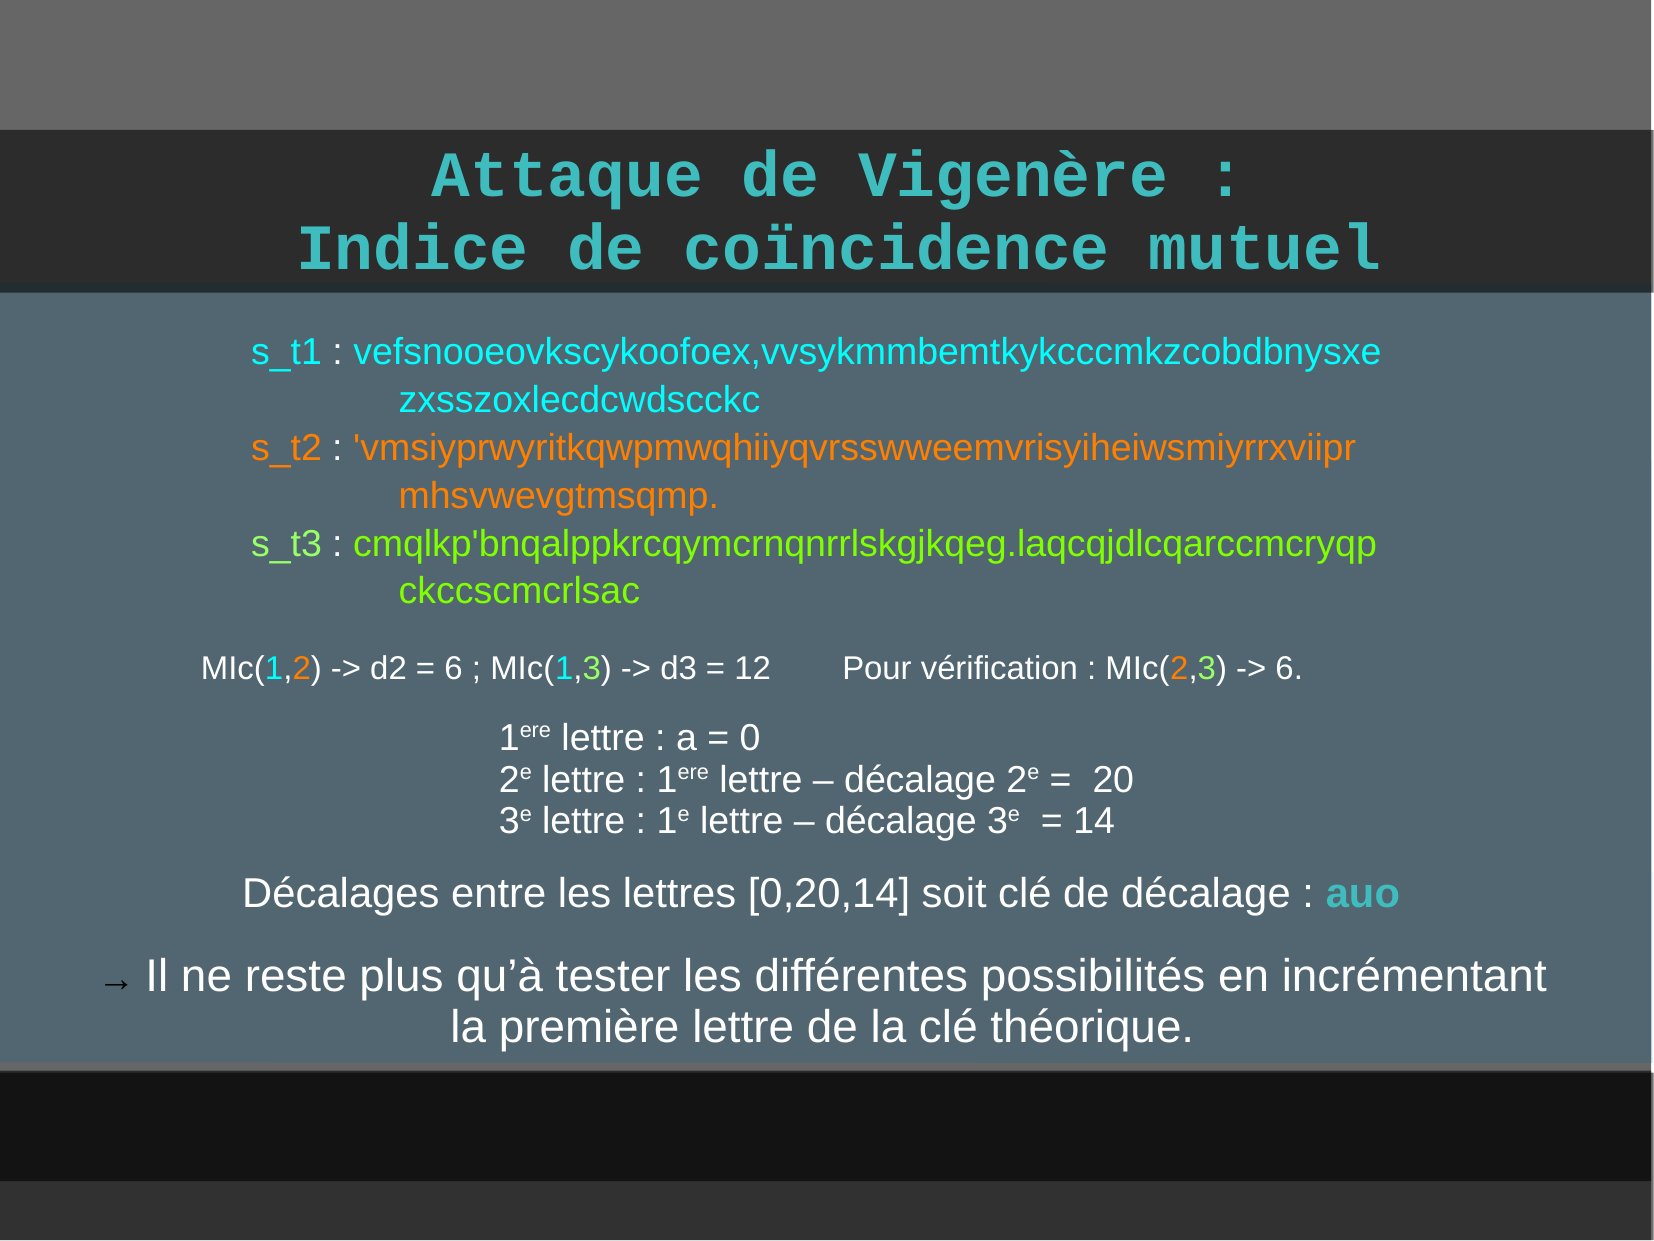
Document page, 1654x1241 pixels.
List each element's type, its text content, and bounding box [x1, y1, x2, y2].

text_box → Il ne reste plus qu’à tester les différentes possibilités en incrémentant la première lettre de la clé théorique. [82, 942, 1571, 1060]
text_box s_t1 : vefsnooeovkscykoofoex,vvsykmmbemtkykcccmkzcobdbnysxe zxsszoxlecdcwdscckc s_t2 : 'vmsiyprwyritkqwpmwqhiiyqvrsswweemvrisyiheiwsmiyrrxviipr mhsvwevgtmsqmp. s_t3 : cmqlkp'bnqalppkrcqymcrnqnrrlskgjkqeg.laqcqjdlcqarccmcryqp ckccscmcrlsac [236, 323, 1418, 620]
text_box 1ere lettre : a = 0 2e lettre : 1ere lettre – décalage 2e = 20 3e lettre : 1e lettre – décalage 3e = 14 [484, 708, 1170, 851]
text_box [0, 0, 1654, 1241]
text_box Décalages entre les lettres [0,20,14] soit clé de décalage : auo [227, 862, 1427, 924]
title Attaque de Vigenère : Indice de coïncidence mutuel [165, 111, 1512, 319]
list MIc(1,2) -> d2 = 6 ; MIc(1,3) -> d3 = 12 Pour vérification : MIc(2,3) -> 6. [200, 649, 1453, 709]
